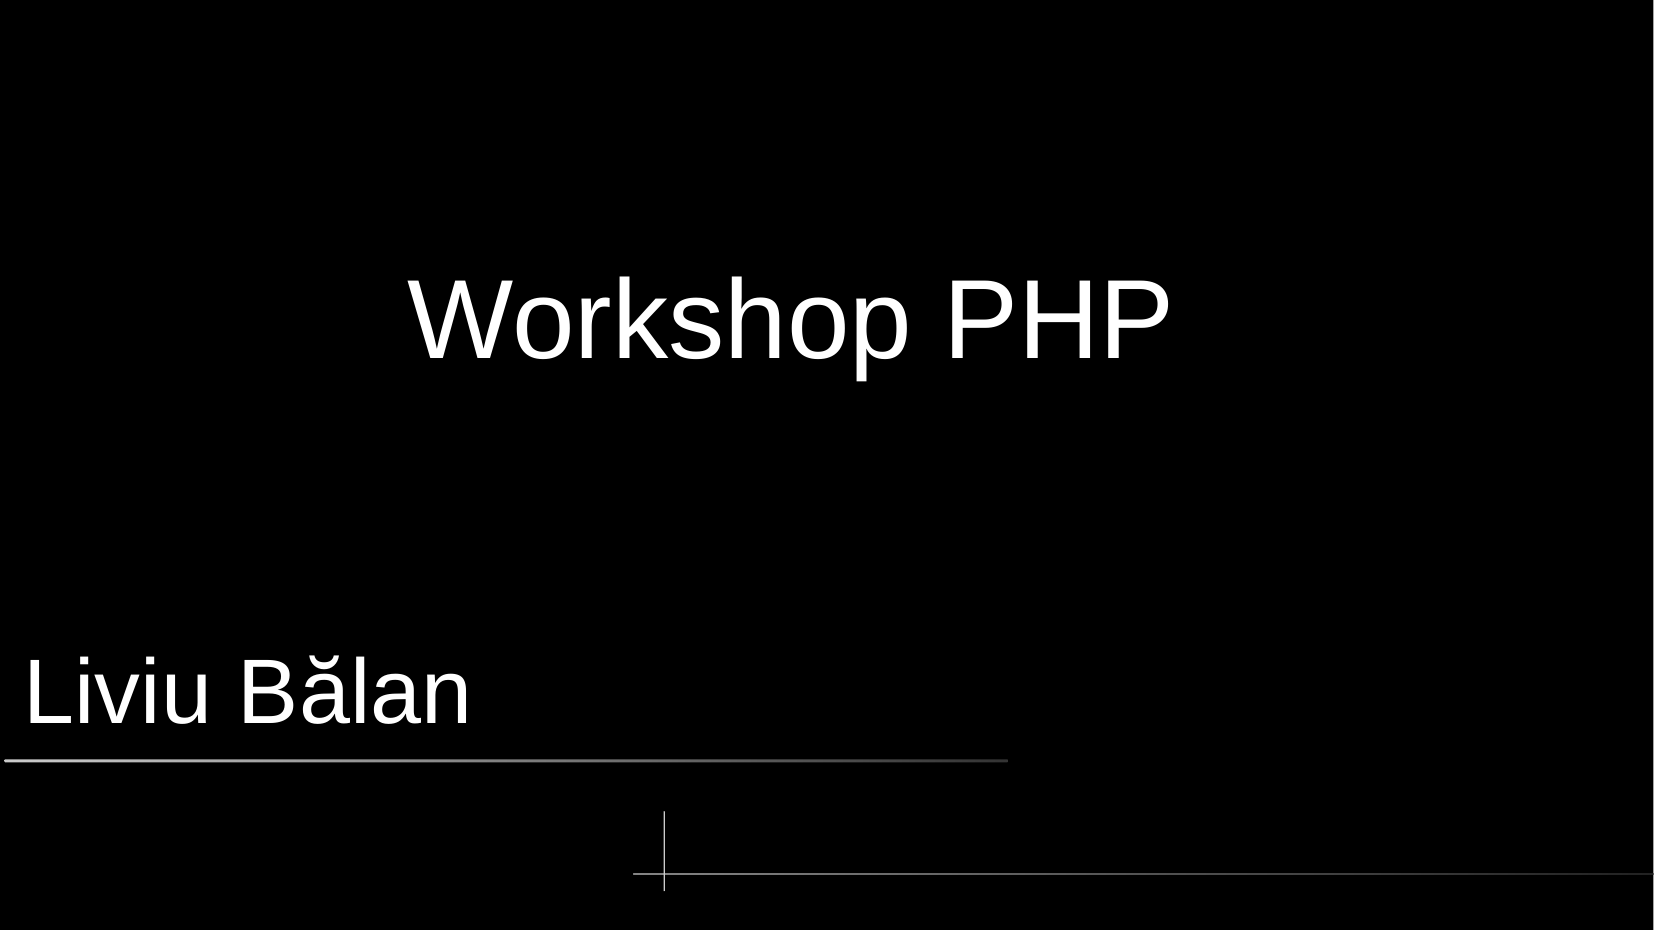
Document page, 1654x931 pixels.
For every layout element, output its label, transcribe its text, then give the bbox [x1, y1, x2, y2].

title Liviu Bălan [23, 637, 1501, 746]
text_box Workshop PHP [259, 106, 1323, 533]
